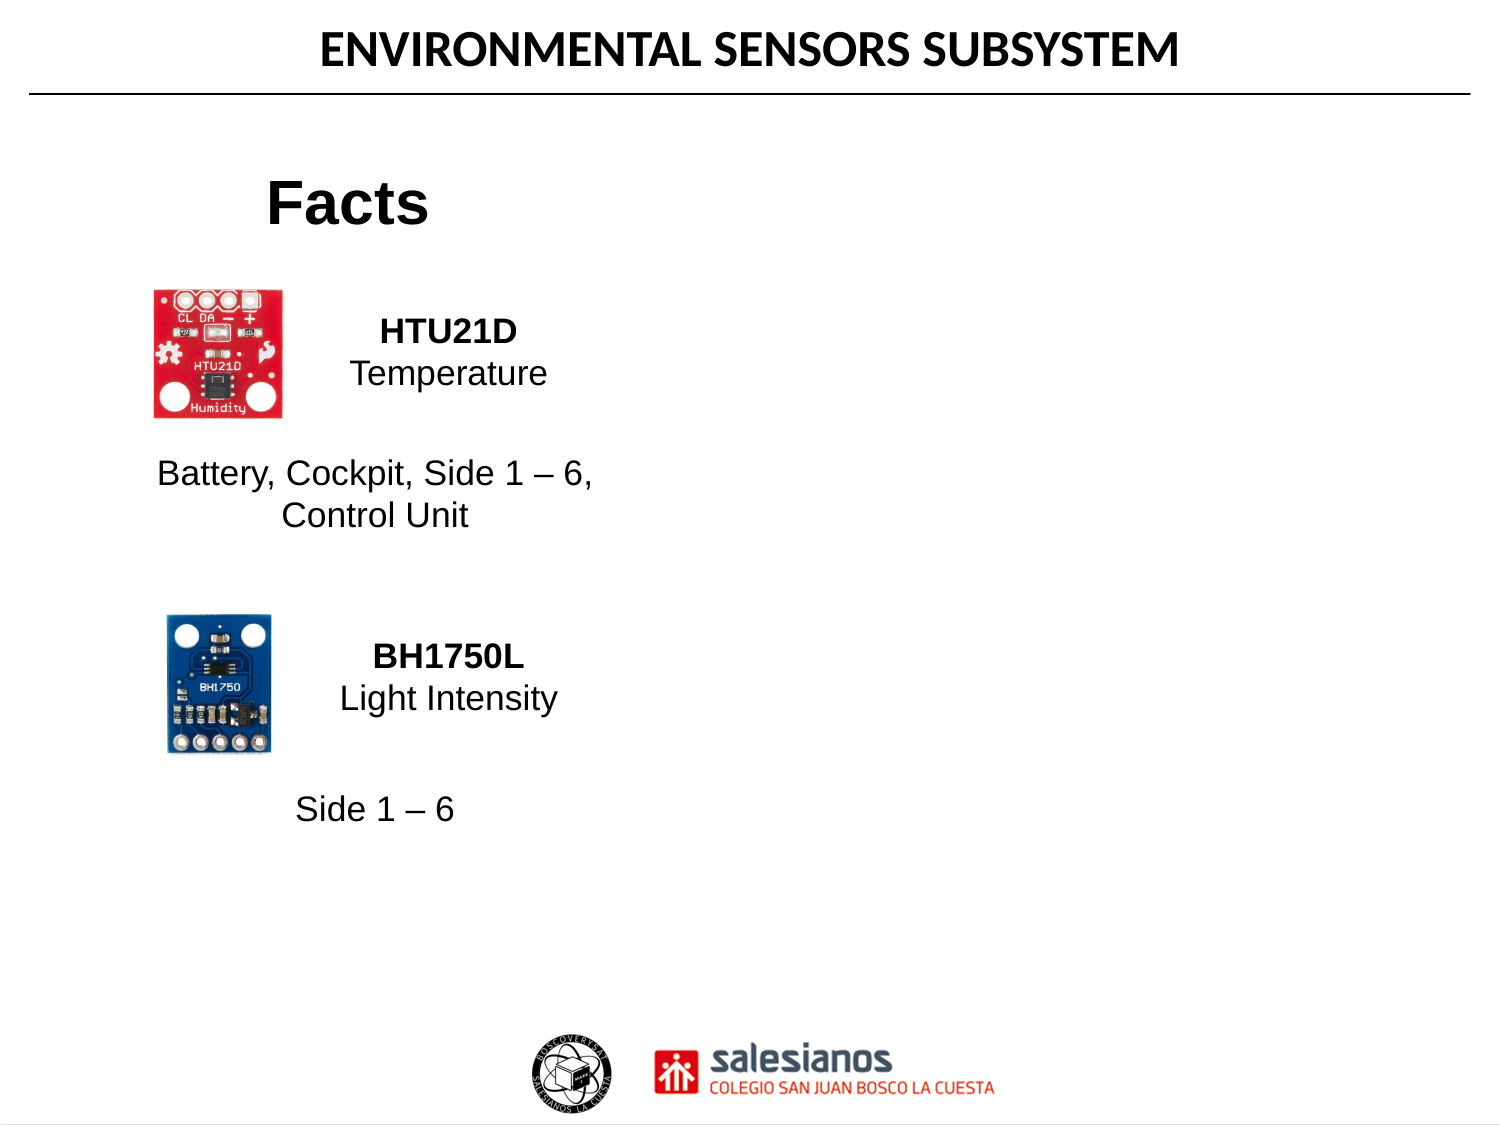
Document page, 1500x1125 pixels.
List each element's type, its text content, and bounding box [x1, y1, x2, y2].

text_box Side 1 – 6 [129, 778, 621, 837]
text_box ENVIRONMENTAL SENSORS SUBSYSTEM [23, 7, 1477, 85]
text_box BH1750L Light Intensity [277, 625, 621, 726]
text_box Battery, Cockpit, Side 1 – 6, Control Unit [129, 442, 621, 543]
picture [0, 0, 1500, 1125]
text_box HTU21D Temperature [277, 300, 621, 401]
text_box Facts [177, 154, 520, 245]
